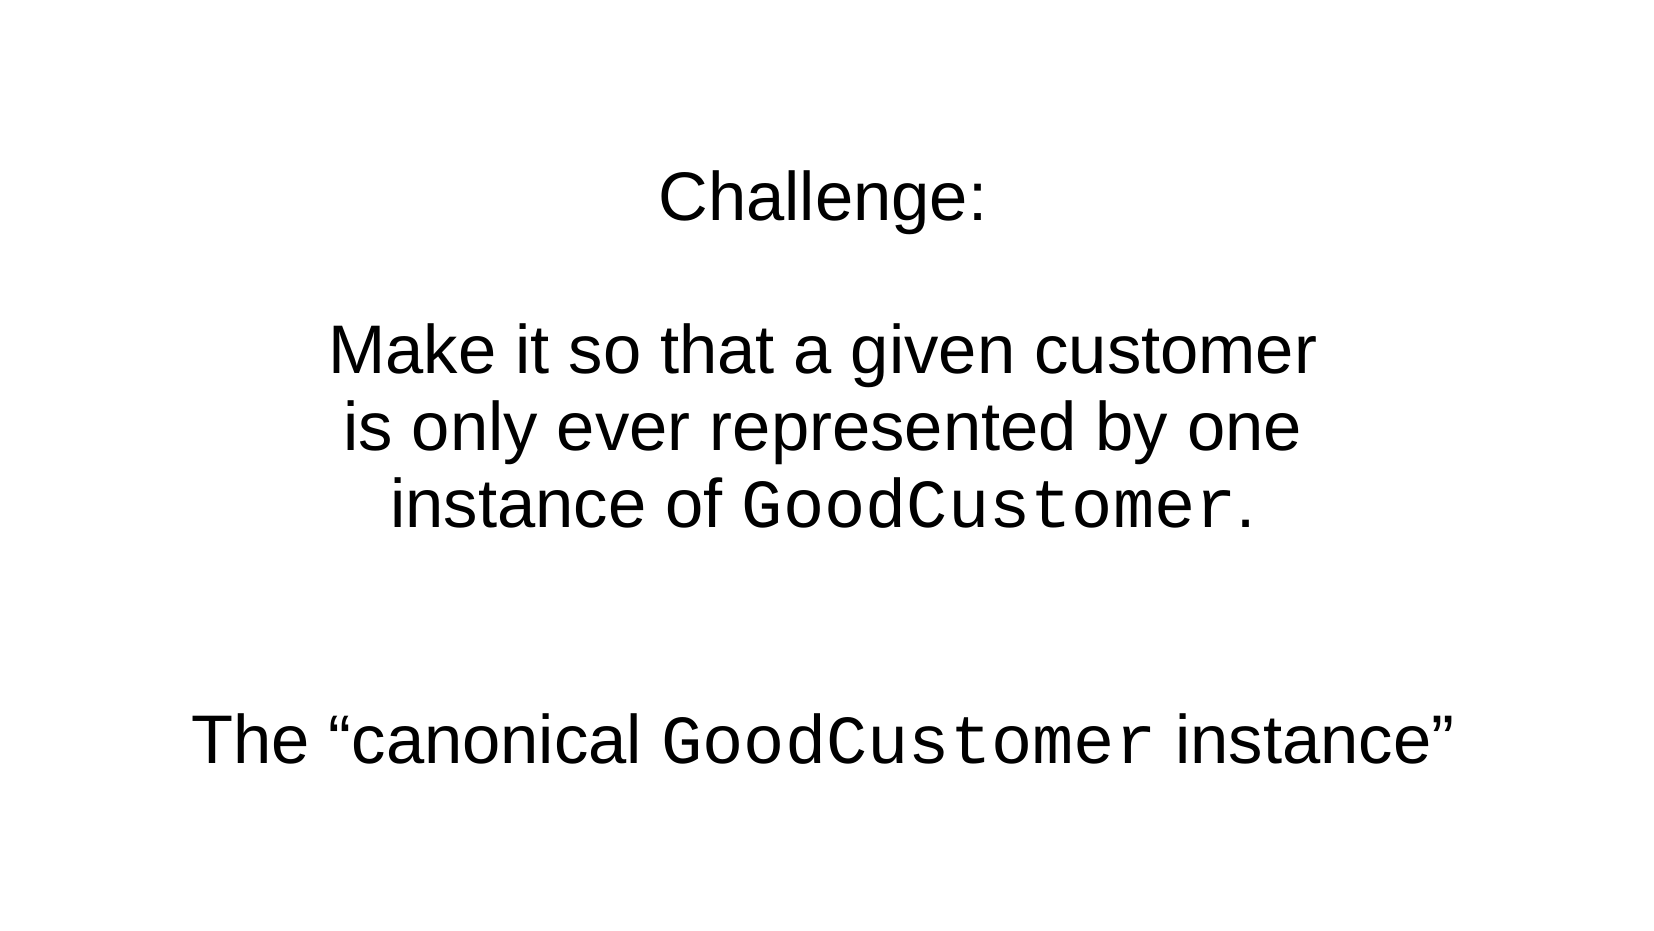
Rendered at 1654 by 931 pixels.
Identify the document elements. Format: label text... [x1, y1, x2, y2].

title Challenge: Make it so that a given customer is only ever represented by one instance of GoodCustomer. The “canonical GoodCustomer instance” [78, 45, 1568, 898]
